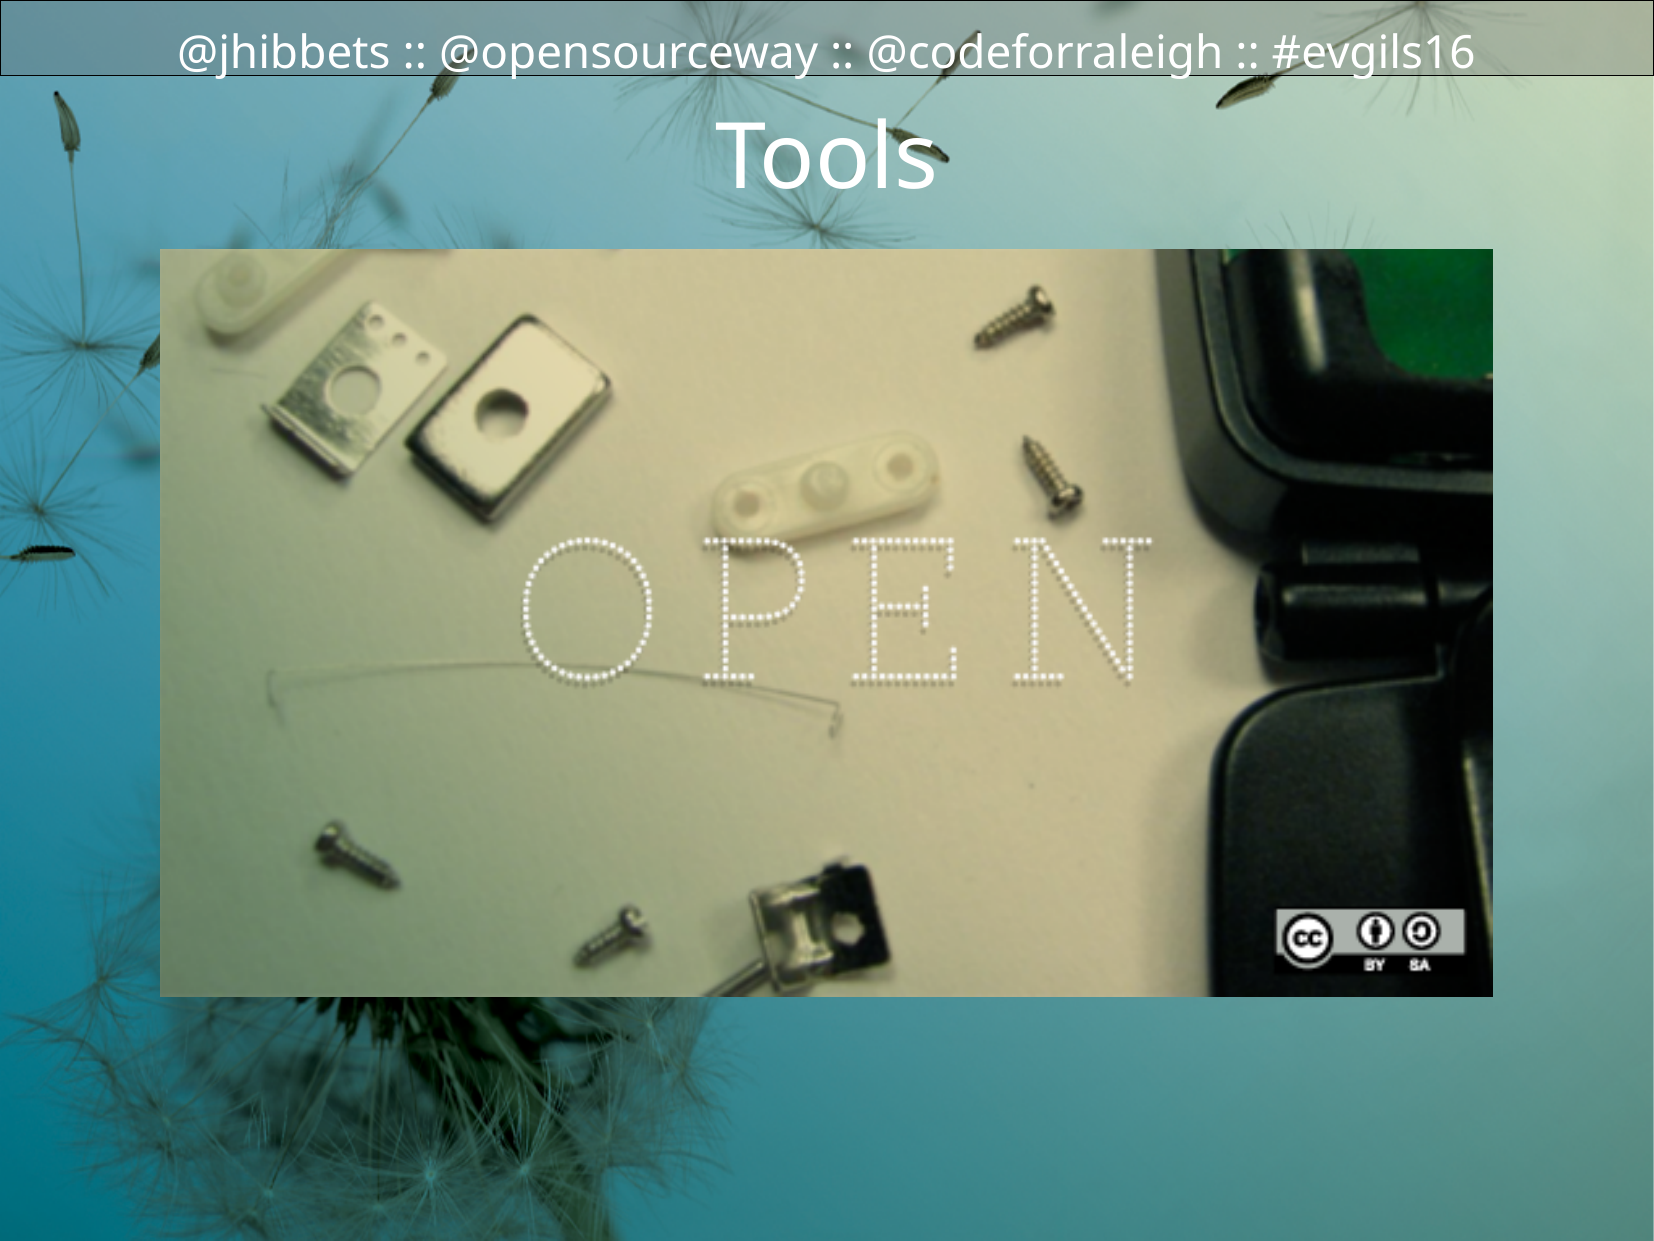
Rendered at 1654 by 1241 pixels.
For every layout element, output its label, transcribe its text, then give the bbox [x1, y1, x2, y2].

picture [0, 76, 1654, 1241]
title Tools [82, 49, 1571, 257]
